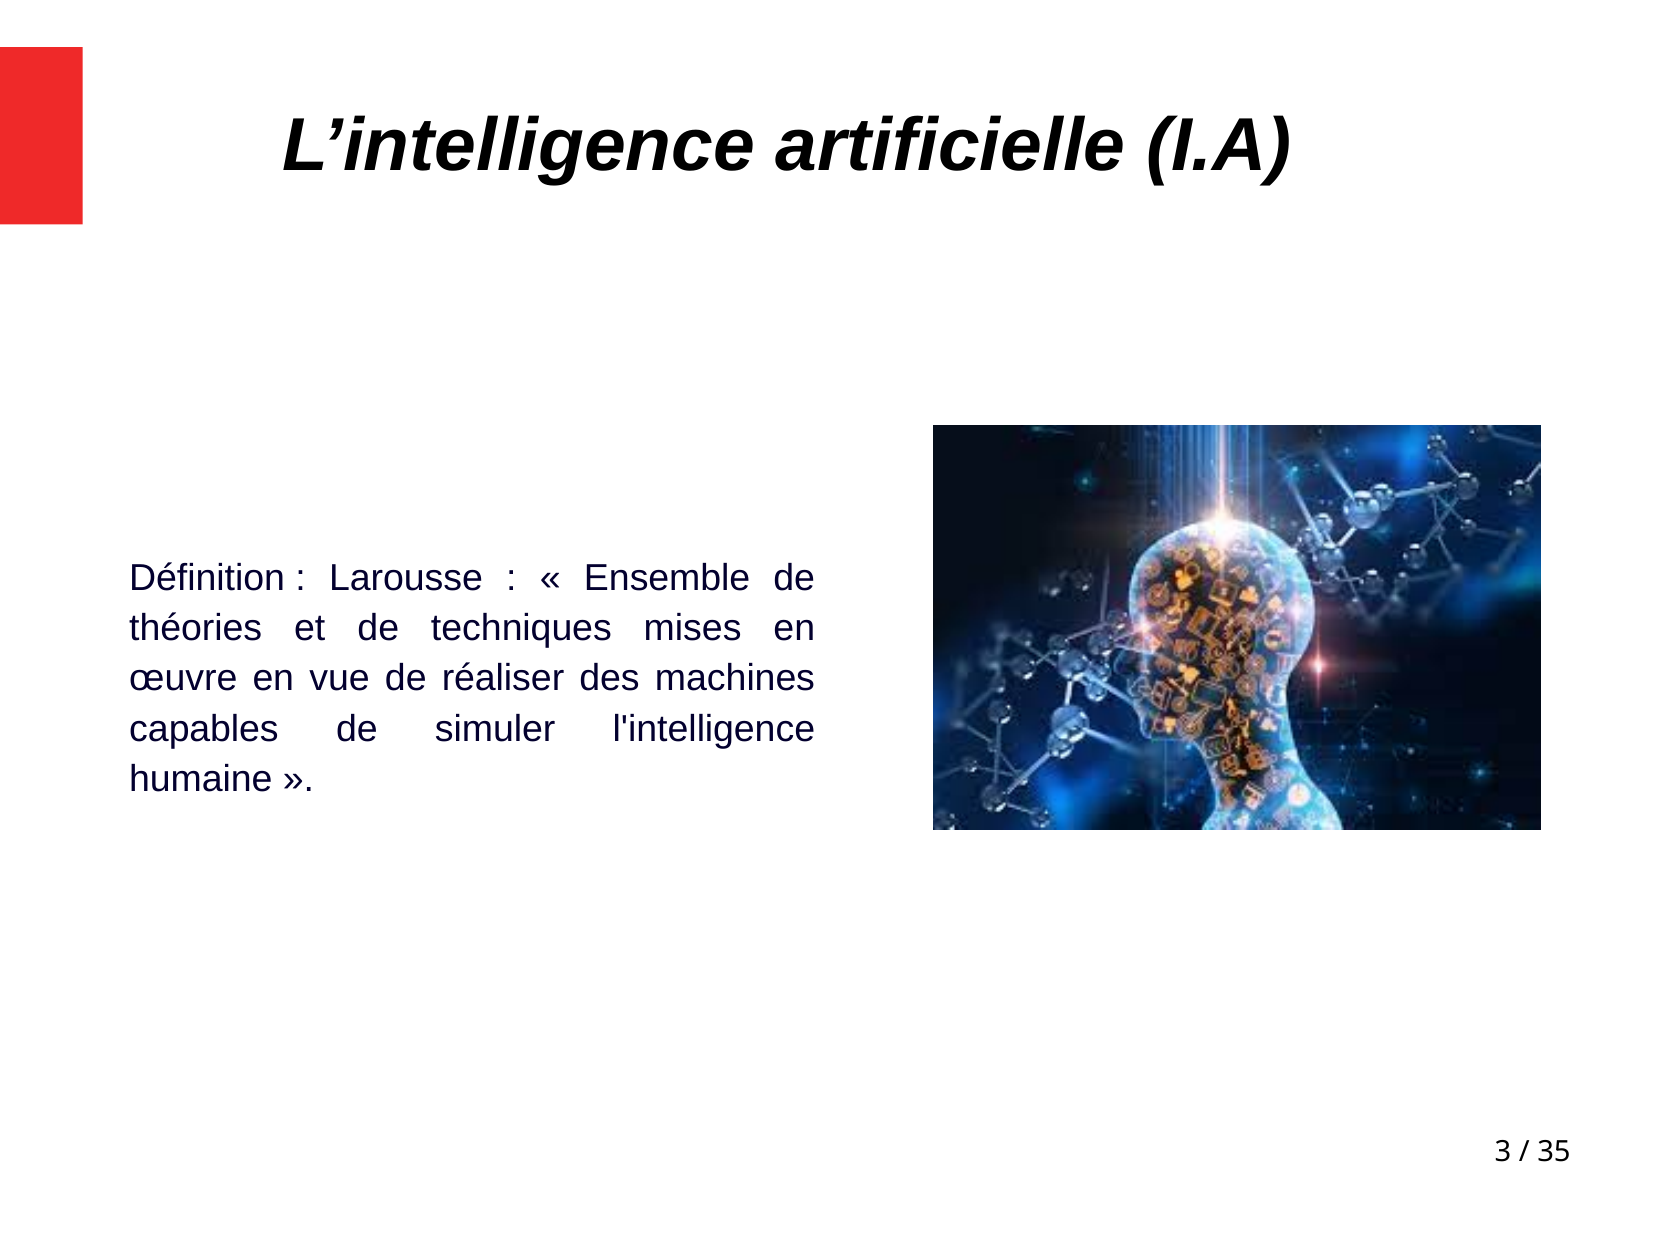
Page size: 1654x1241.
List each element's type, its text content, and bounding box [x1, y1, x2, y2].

list Définition : Larousse : « Ensemble de théories et de techniques mises en œuvre en vue de réaliser des machines capables de simuler l'intelligence humaine ». [129, 547, 815, 1182]
title L’intelligence artificielle (I.A) [94, 23, 1501, 260]
picture [933, 425, 1541, 830]
